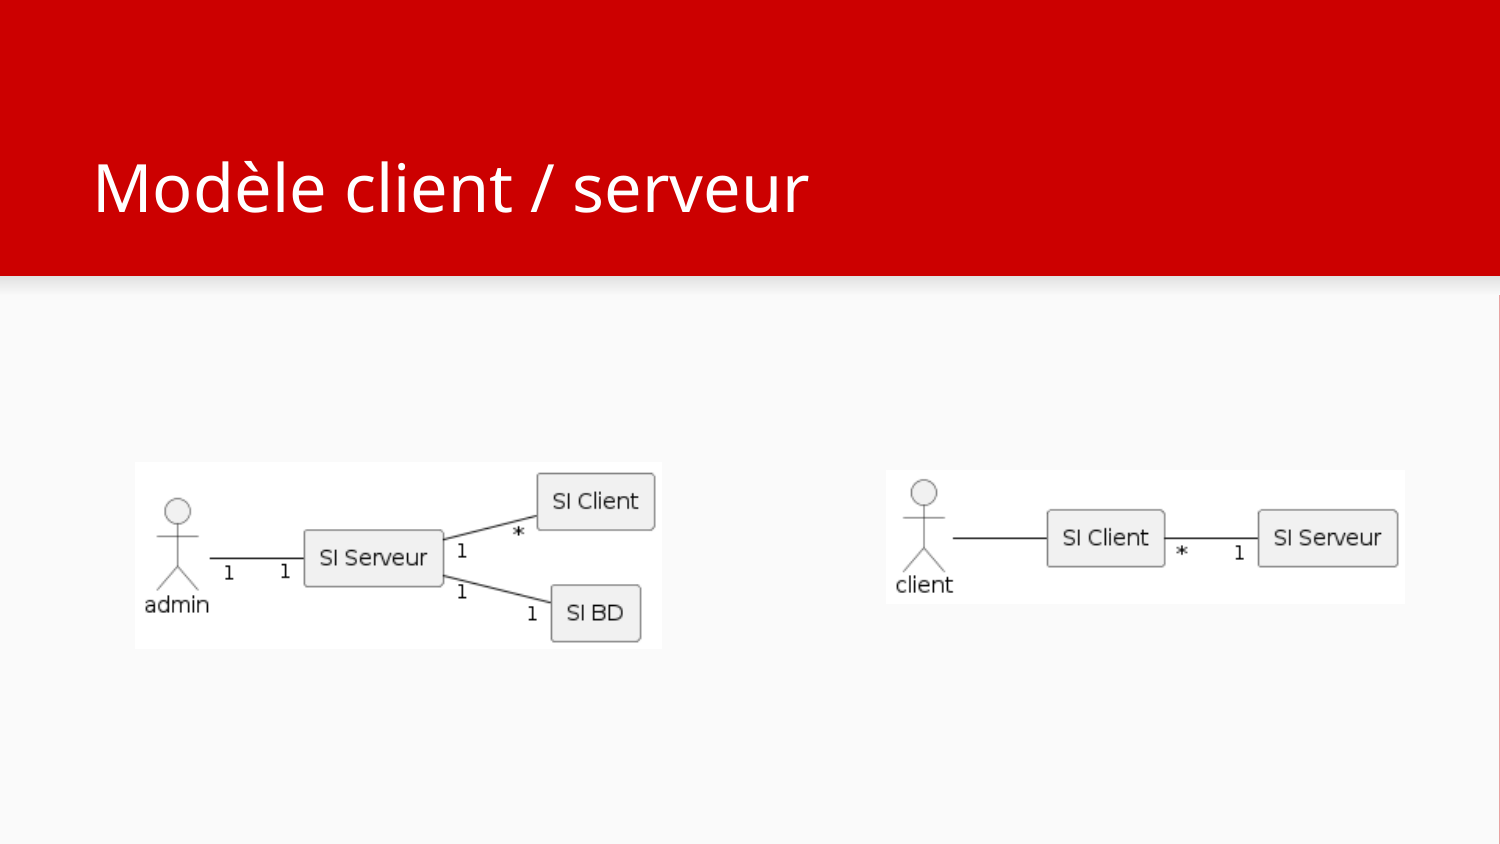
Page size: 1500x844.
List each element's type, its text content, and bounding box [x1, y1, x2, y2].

picture [886, 470, 1405, 604]
title Modèle client / serveur [77, 121, 1427, 248]
picture [135, 462, 662, 649]
